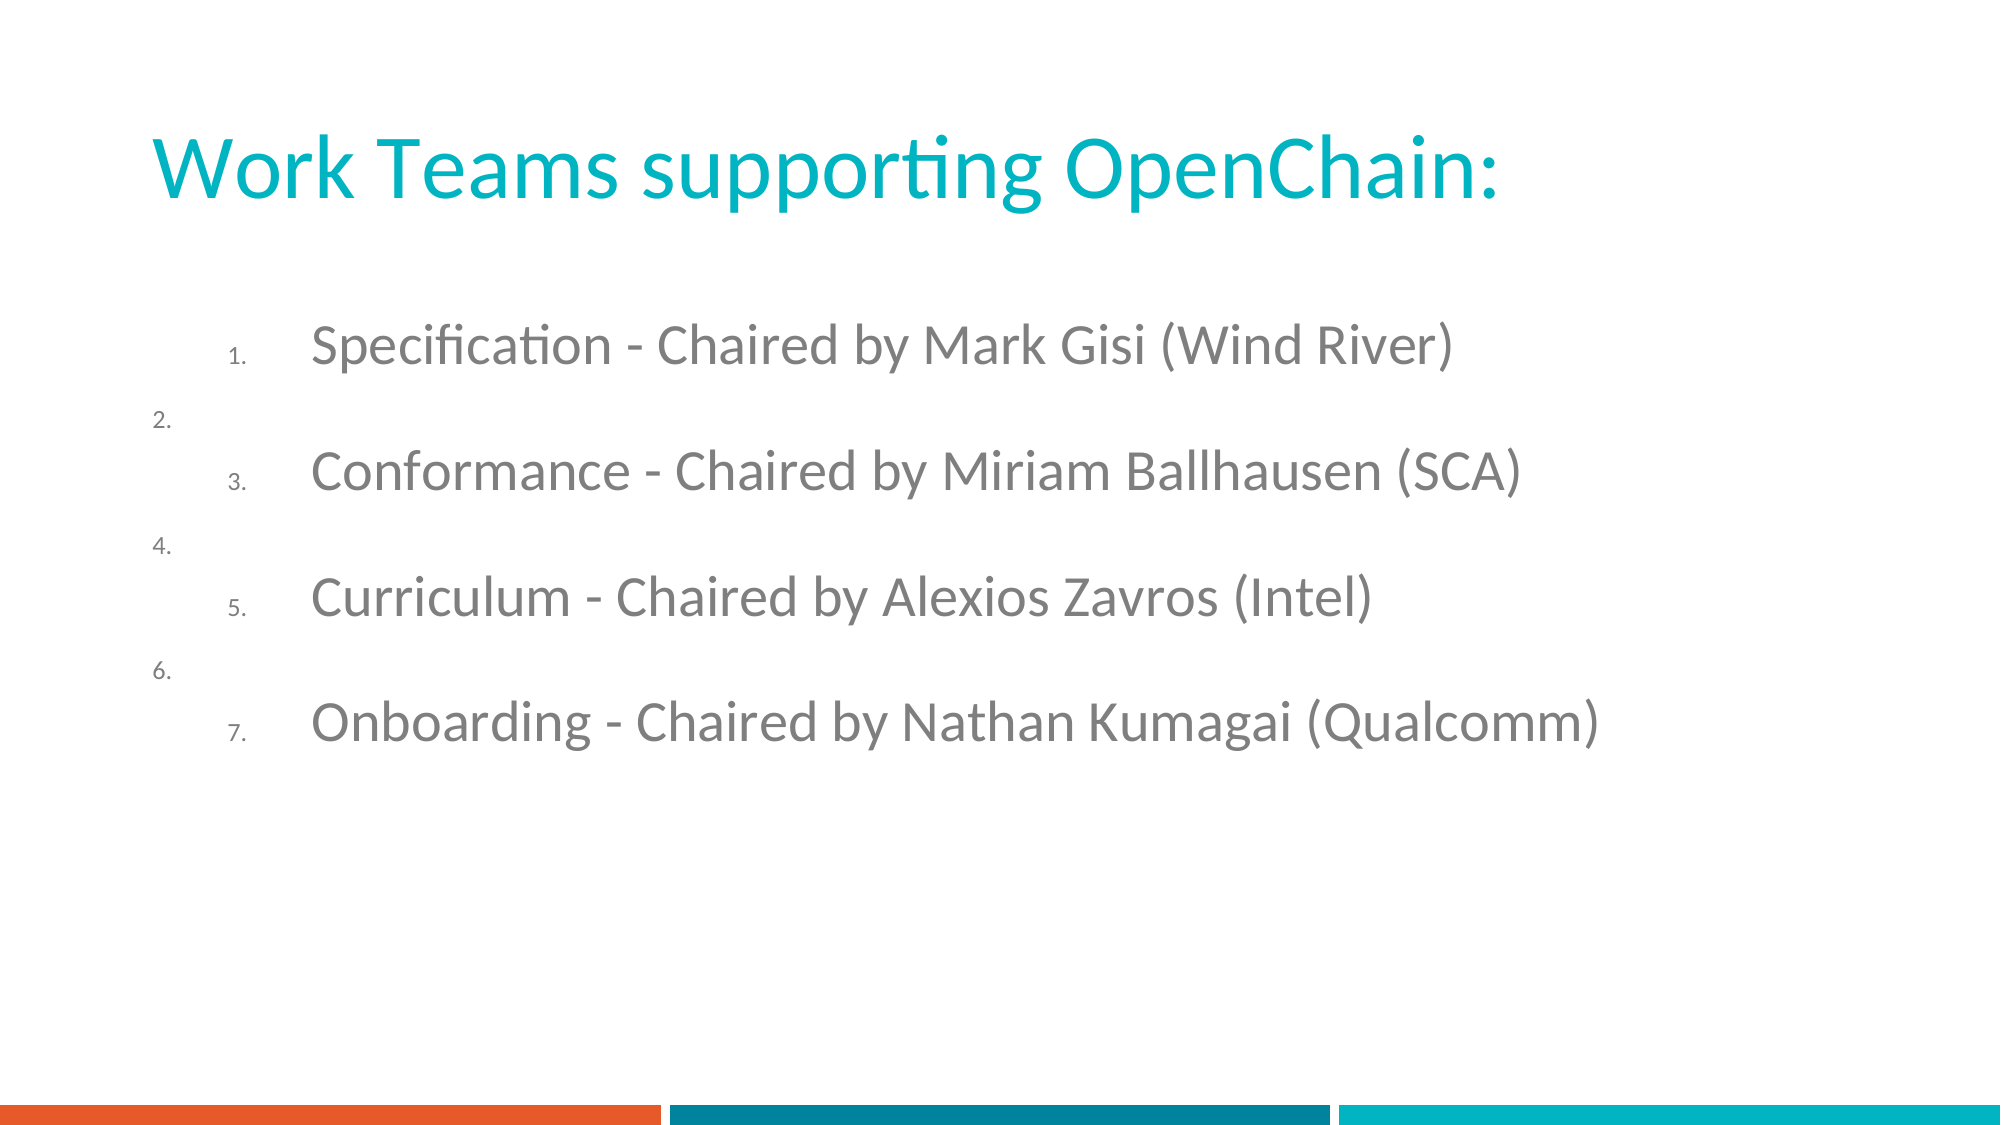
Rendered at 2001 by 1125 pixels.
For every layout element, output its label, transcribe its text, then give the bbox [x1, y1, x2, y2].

list Specification - Chaired by Mark Gisi (Wind River) Conformance - Chaired by Miriam Ballhausen (SCA) Curriculum - Chaired by Alexios Zavros (Intel) Onboarding - Chaired by Nathan Kumagai (Qualcomm) [137, 299, 1863, 928]
title Work Teams supporting OpenChain: [137, 59, 1863, 278]
